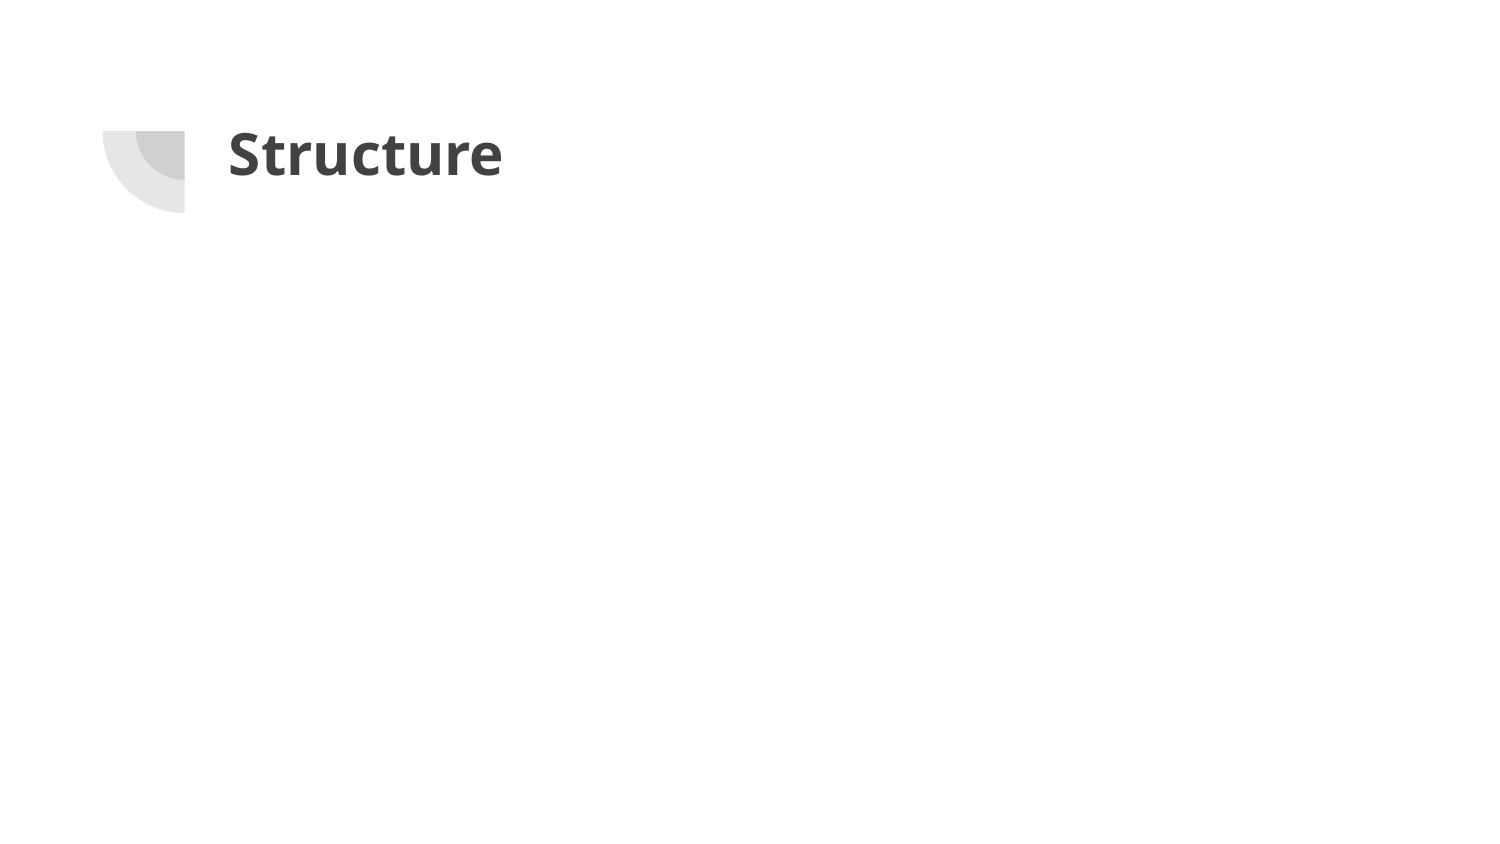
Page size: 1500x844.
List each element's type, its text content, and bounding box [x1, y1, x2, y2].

title Structure [213, 98, 1368, 263]
